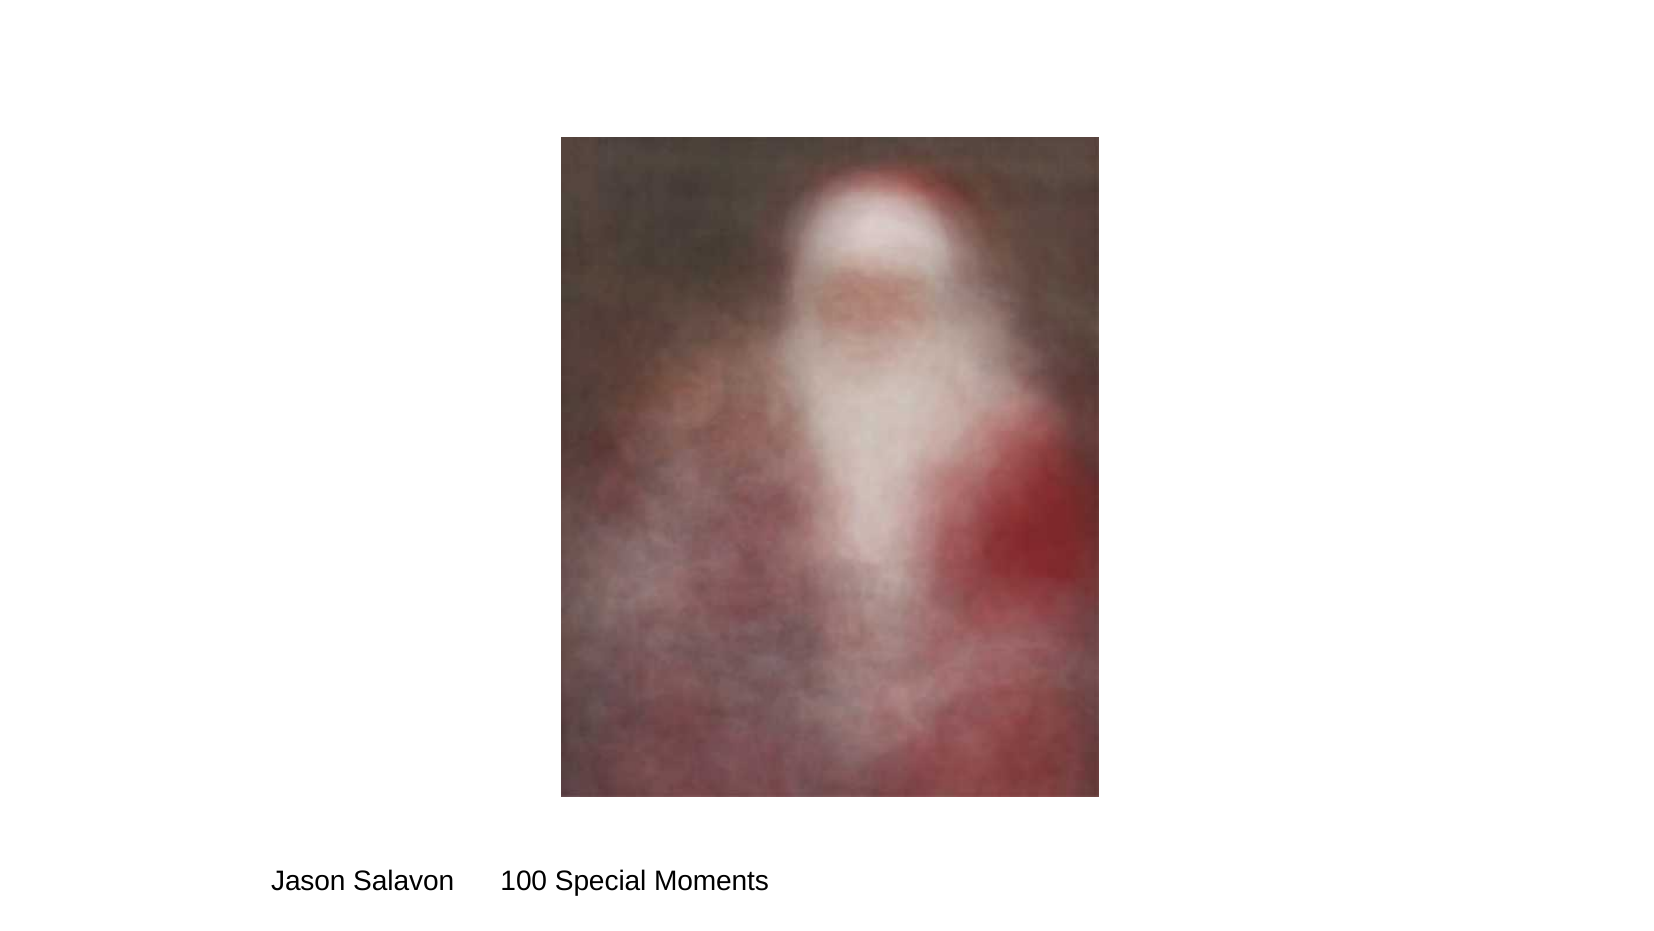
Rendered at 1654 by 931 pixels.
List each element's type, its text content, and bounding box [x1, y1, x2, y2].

text_box Jason Salavon 100 Special Moments [259, 856, 835, 888]
picture [561, 137, 1099, 797]
